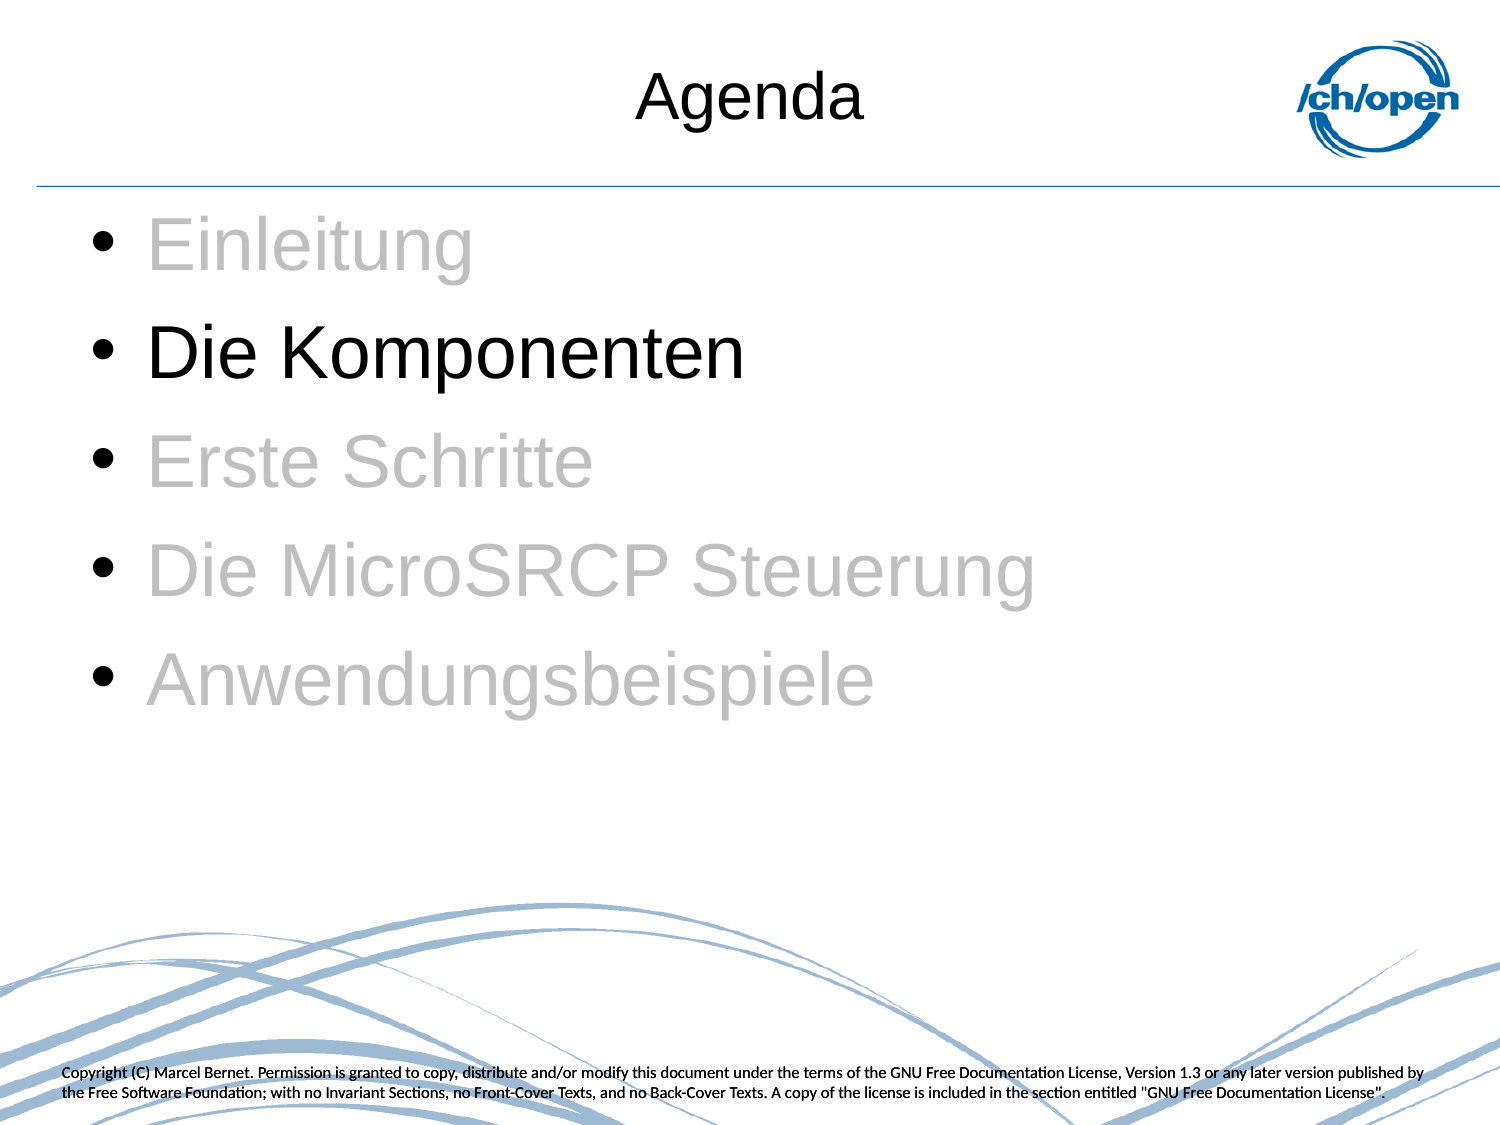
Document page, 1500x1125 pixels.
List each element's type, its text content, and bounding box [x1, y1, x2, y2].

list Einleitung Die Komponenten Erste Schritte Die MicroSRCP Steuerung Anwendungsbeispiele [75, 187, 1426, 1005]
title Agenda [75, 45, 1426, 165]
text_box Copyright (C) Marcel Bernet. Permission is granted to copy, distribute and/or modify this document under the terms of the GNU Free Documentation License, Version 1.3 or any later version published by the Free Software Foundation; with no Invariant Sections, no Front-Cover Texts, and no Back-Cover Texts. A copy of the license is included in the section entitled "GNU Free Documentation License". [46, 1054, 1454, 1111]
